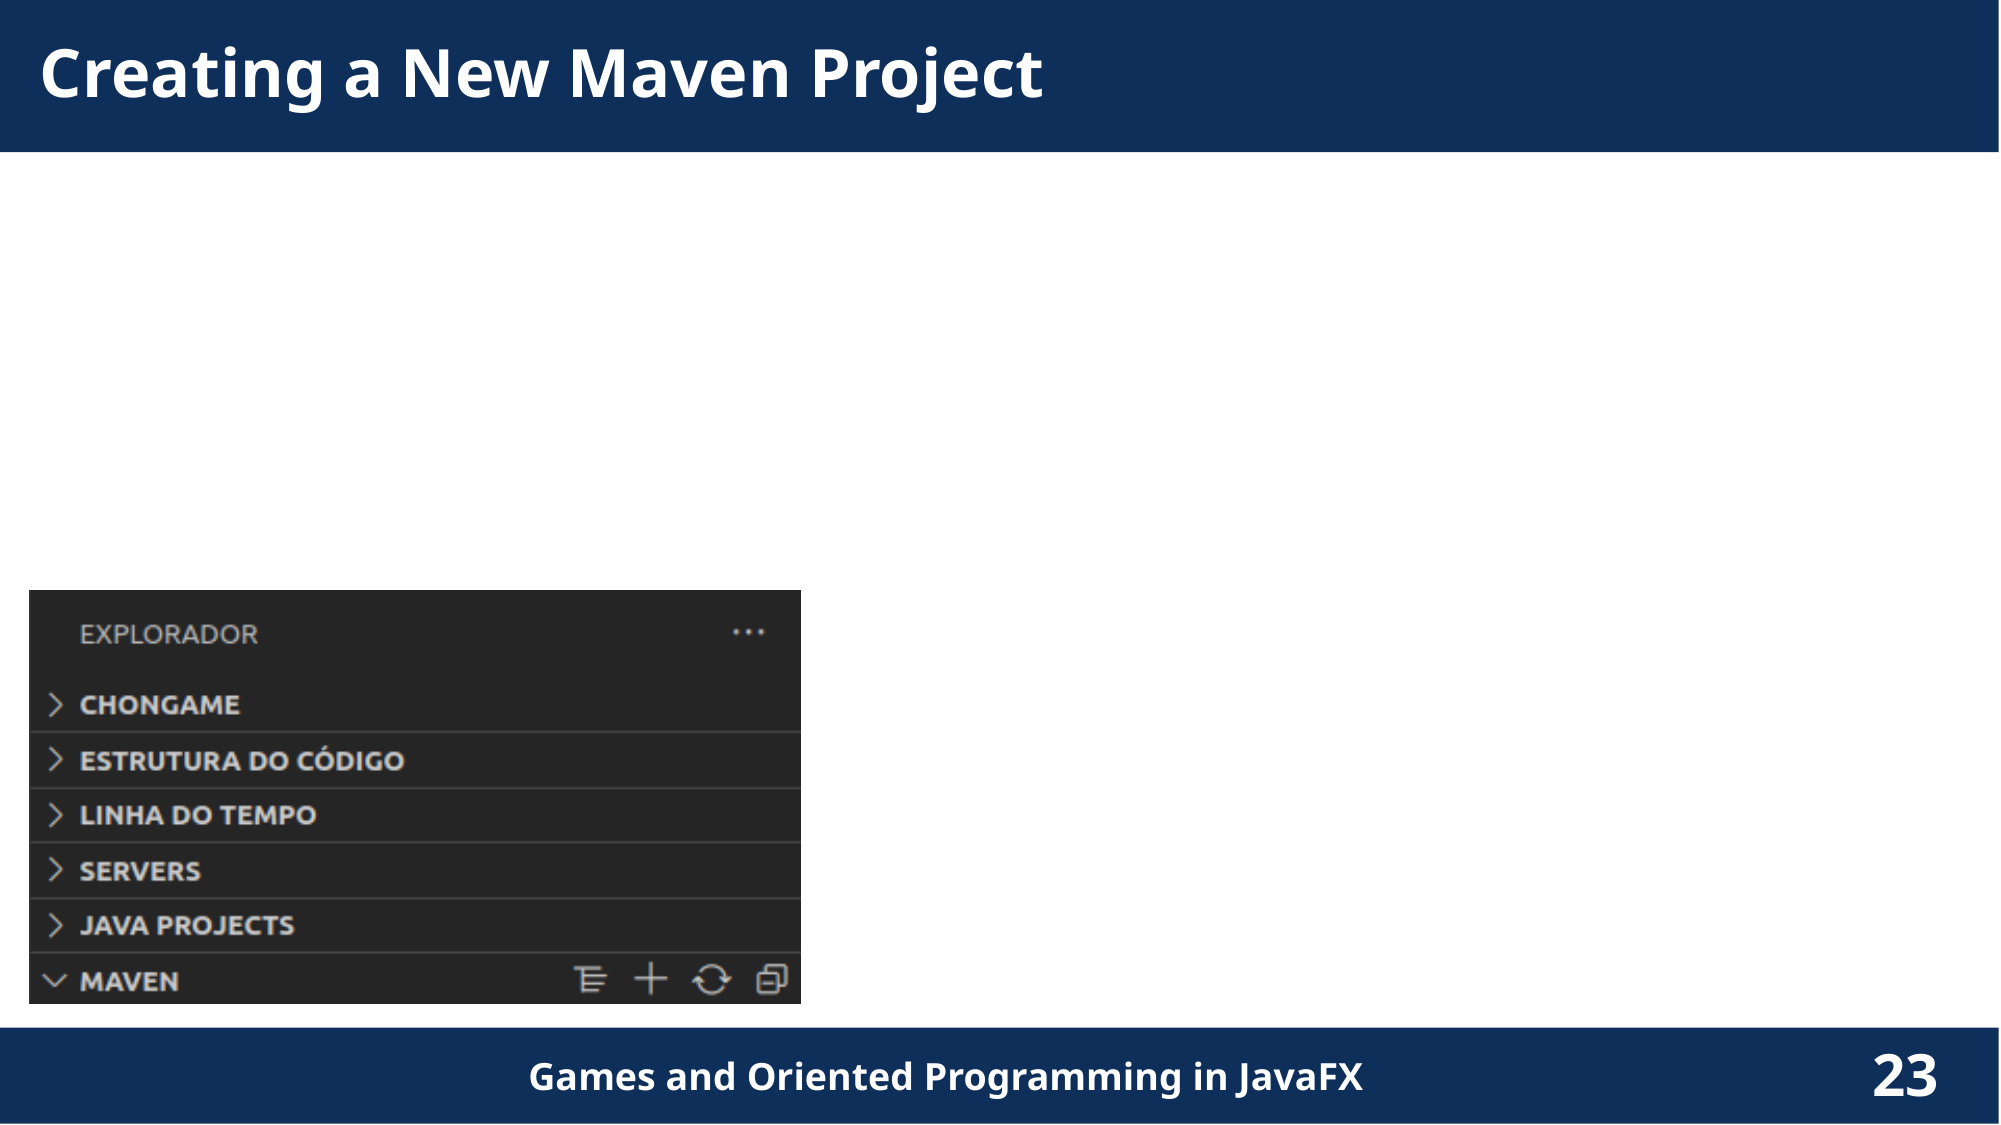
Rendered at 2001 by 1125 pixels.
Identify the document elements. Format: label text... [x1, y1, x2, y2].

text_box Creating a New Maven Project [25, 23, 1999, 119]
picture [29, 590, 801, 1004]
